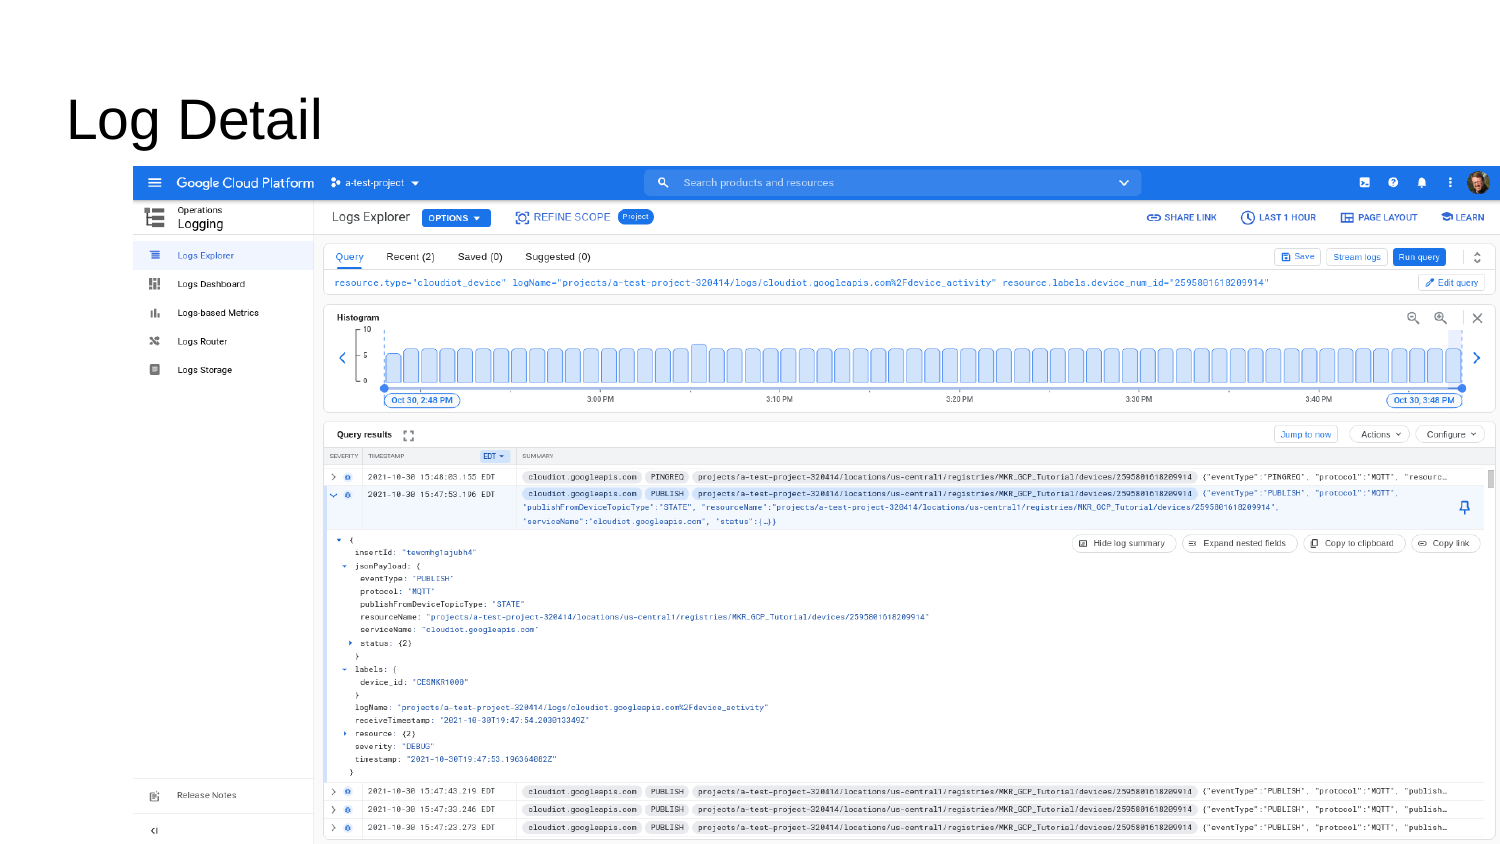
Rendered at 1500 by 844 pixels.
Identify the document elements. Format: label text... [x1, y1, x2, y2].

picture [133, 166, 1500, 844]
title Log Detail [51, 72, 1449, 167]
